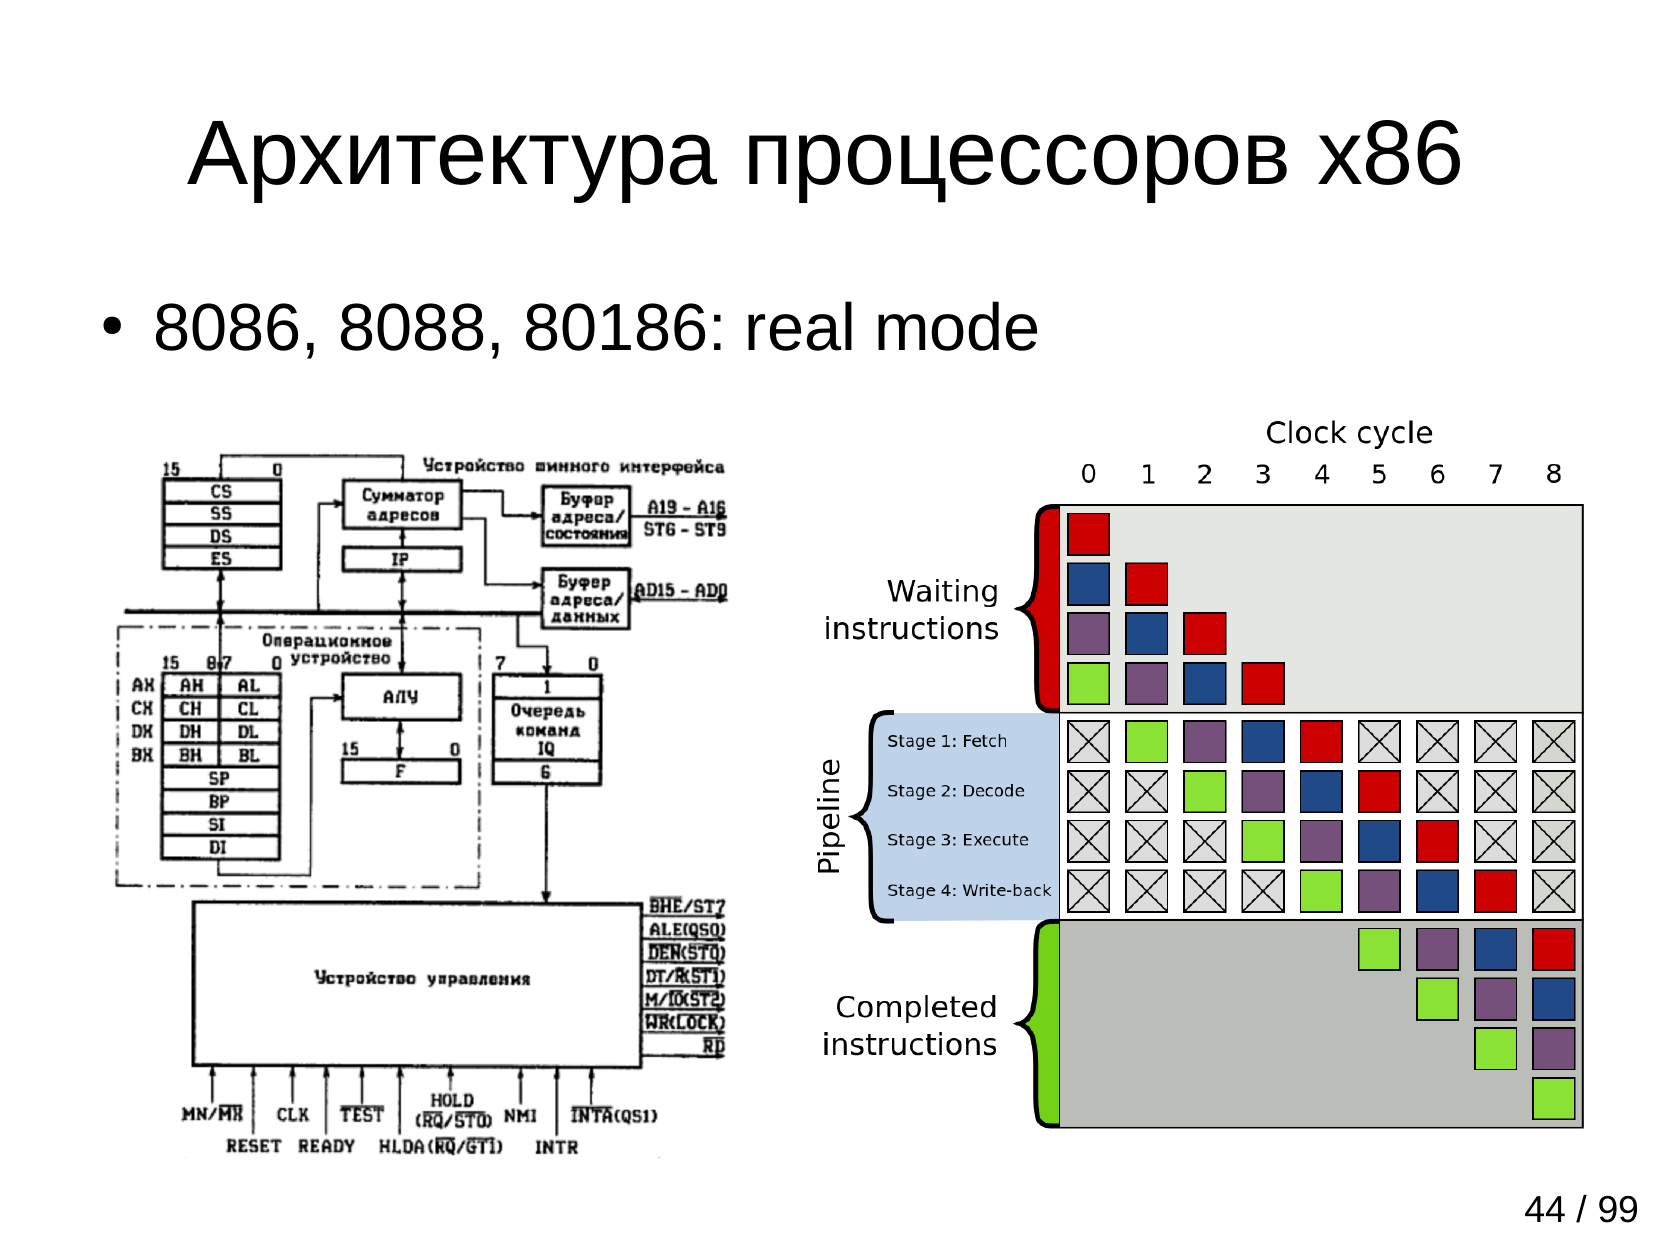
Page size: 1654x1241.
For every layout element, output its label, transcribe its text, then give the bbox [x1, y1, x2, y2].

text_box <number> / 99 [1380, 1181, 1654, 1238]
list 8086, 8088, 80186: real mode [82, 290, 1571, 1010]
title Архитектура процессоров x86 [82, 49, 1571, 257]
picture [94, 433, 730, 1158]
picture [814, 401, 1595, 1148]
